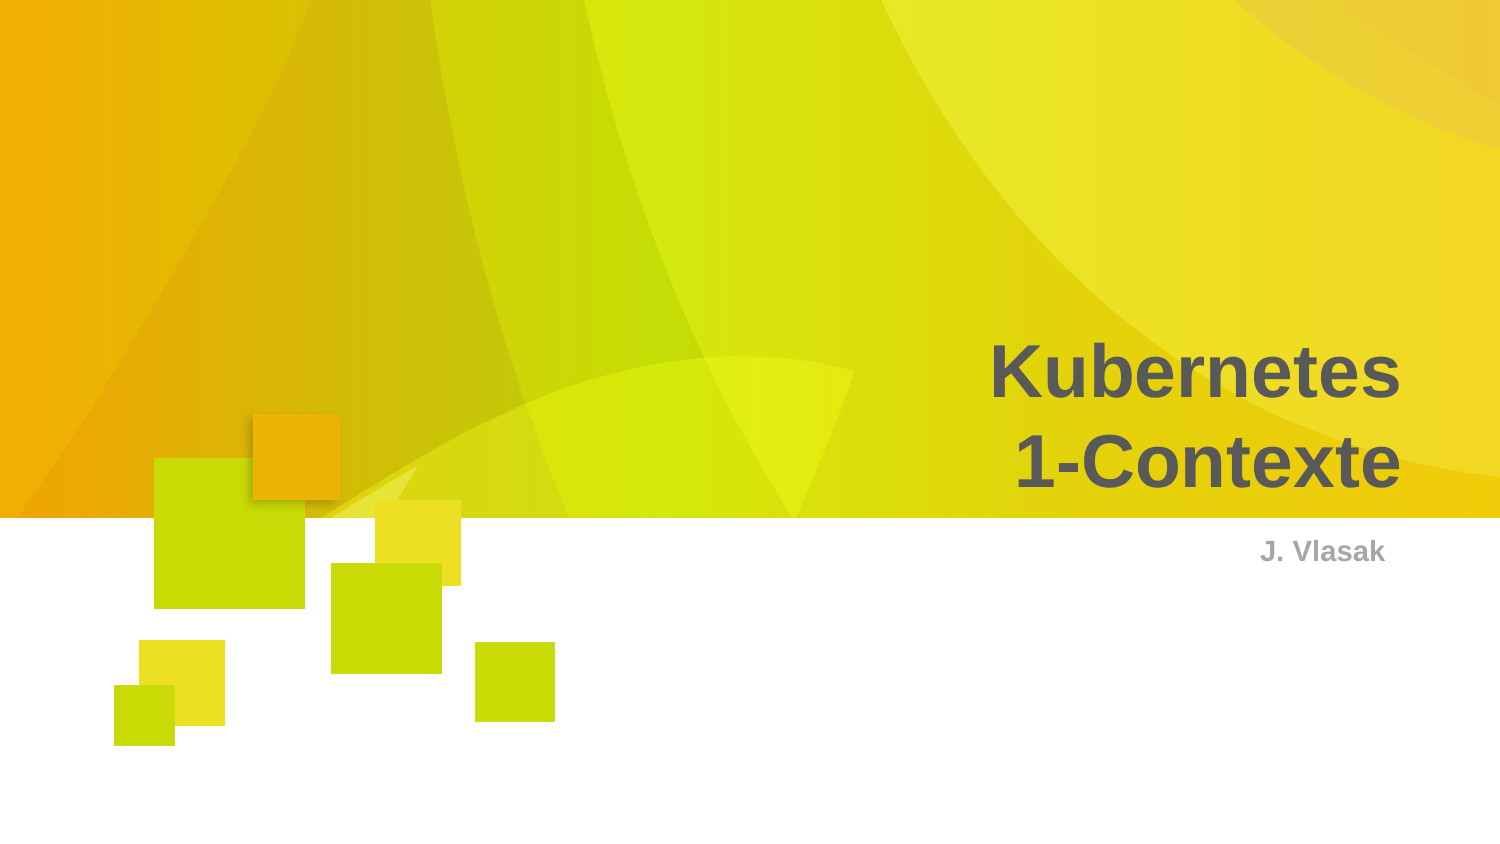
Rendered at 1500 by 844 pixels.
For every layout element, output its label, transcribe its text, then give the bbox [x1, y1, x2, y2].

text_box J. Vlasak [620, 525, 1417, 610]
text_box Kubernetes 1-Contexte [519, 315, 1417, 510]
picture [0, 0, 1500, 844]
